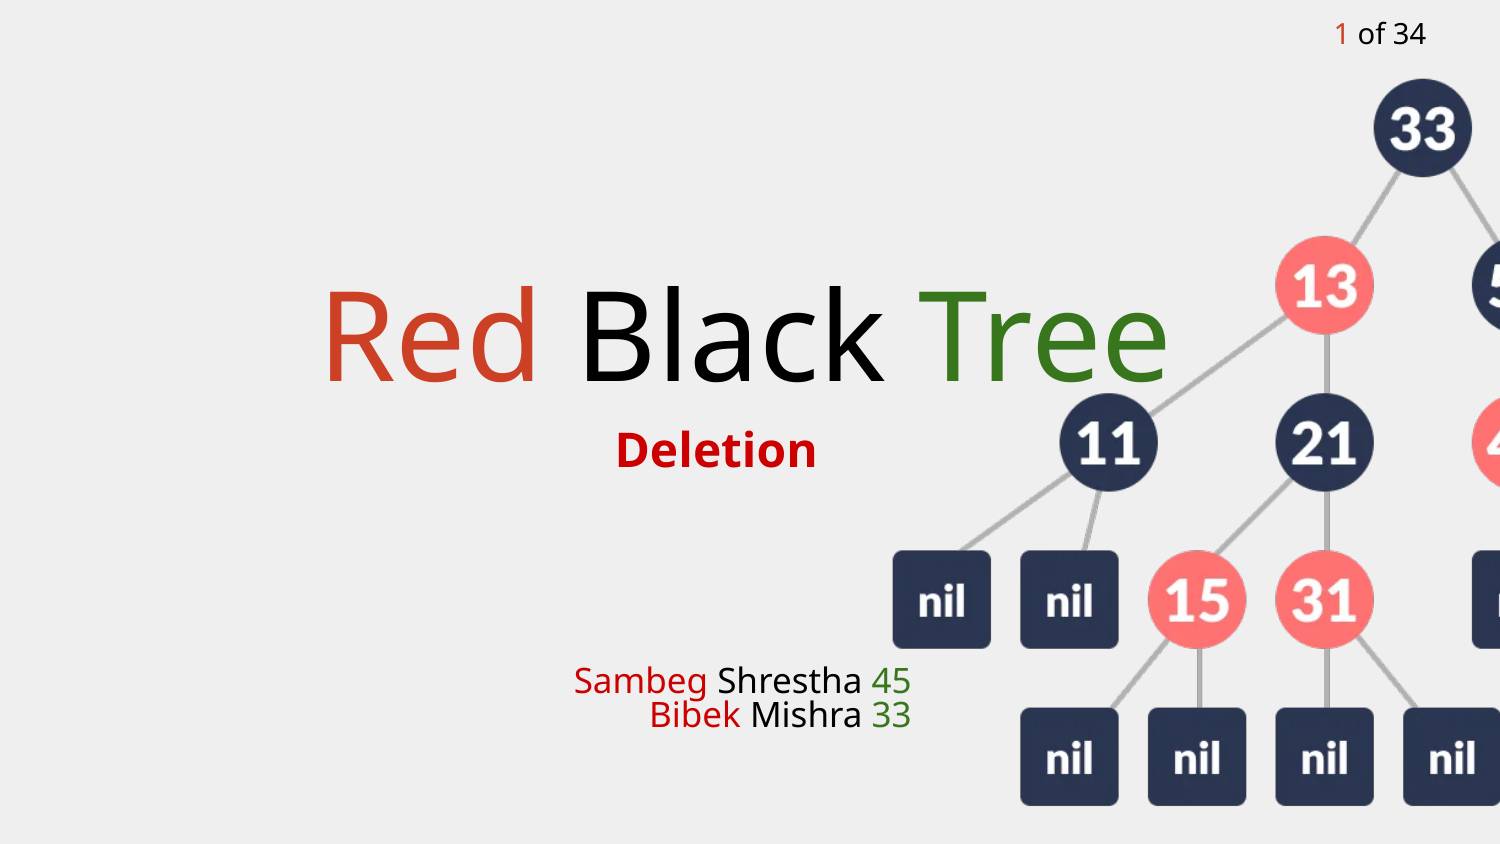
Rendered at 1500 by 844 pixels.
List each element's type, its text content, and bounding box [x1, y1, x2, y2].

picture [834, 20, 1500, 844]
title Red Black Tree [51, 93, 834, 422]
subtitle Sambeg Shrestha 45 Bibek Mishra 33 [505, 651, 927, 782]
subtitle Deletion [131, 404, 834, 535]
text_box 1 of 34 [1318, 0, 1500, 65]
